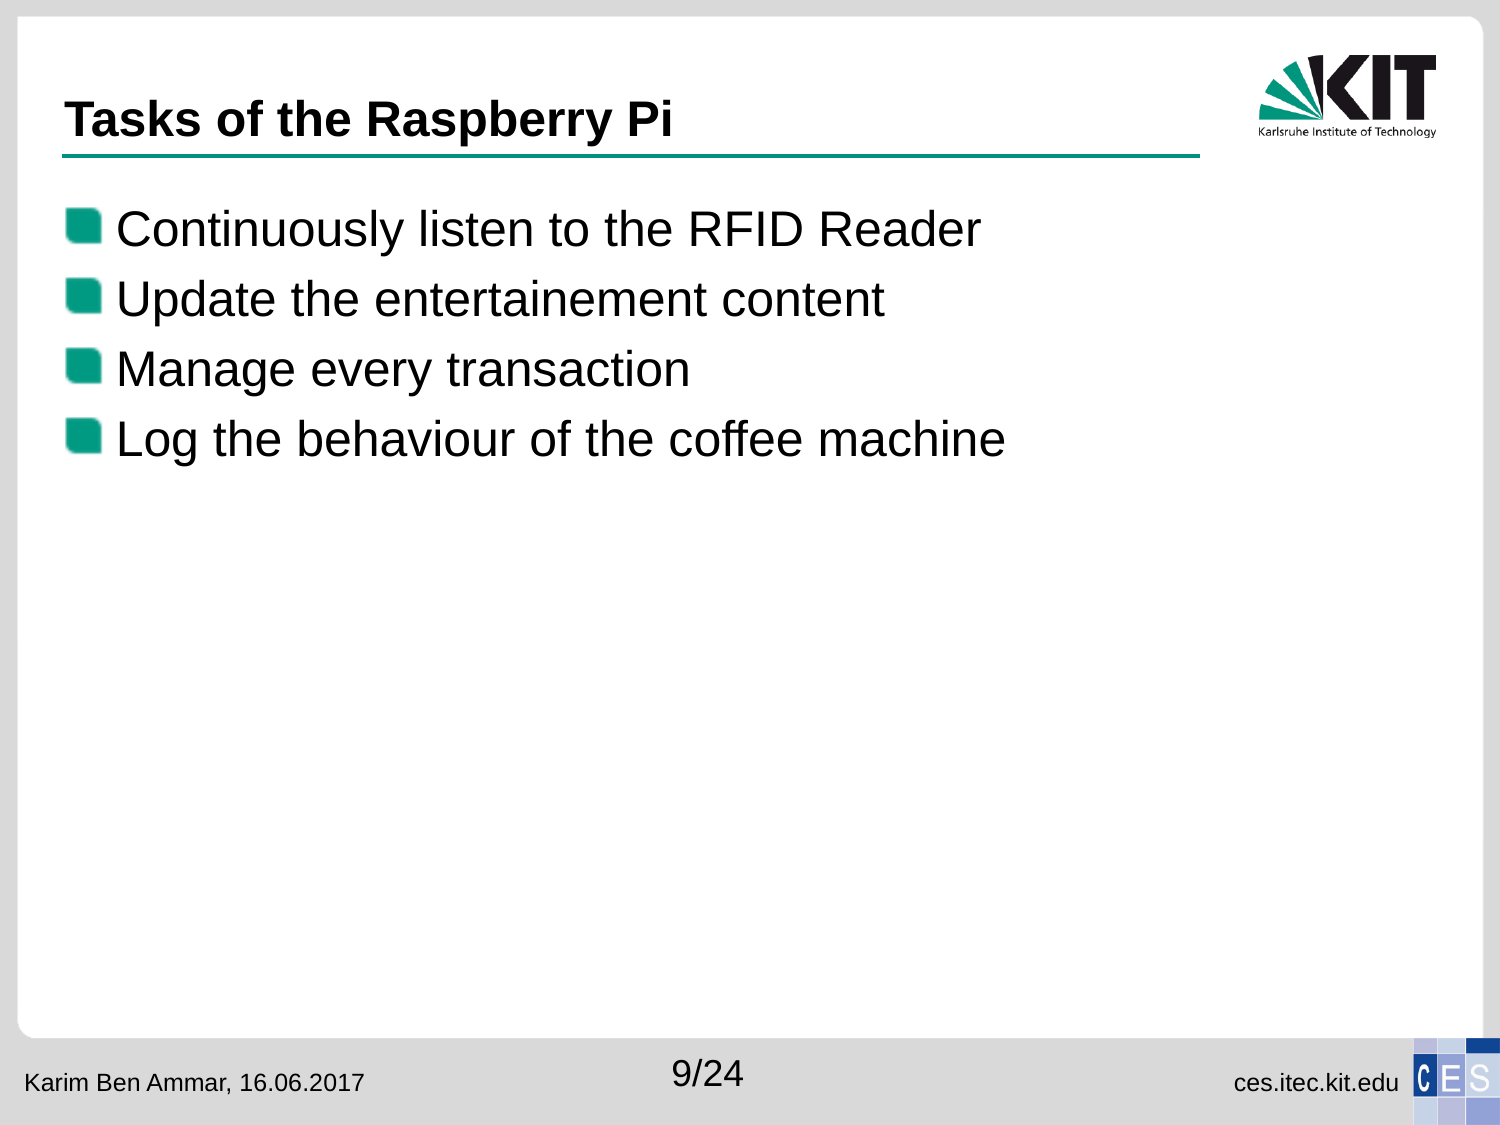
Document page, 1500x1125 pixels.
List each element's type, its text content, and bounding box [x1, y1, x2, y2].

list Continuously listen to the RFID Reader Update the entertainement content Manage every transaction Log the behaviour of the coffee machine [64, 196, 1426, 1000]
title Tasks of the Raspberry Pi [64, 54, 1198, 147]
picture [0, 0, 1500, 1125]
text_box 9/24 [656, 1045, 775, 1117]
